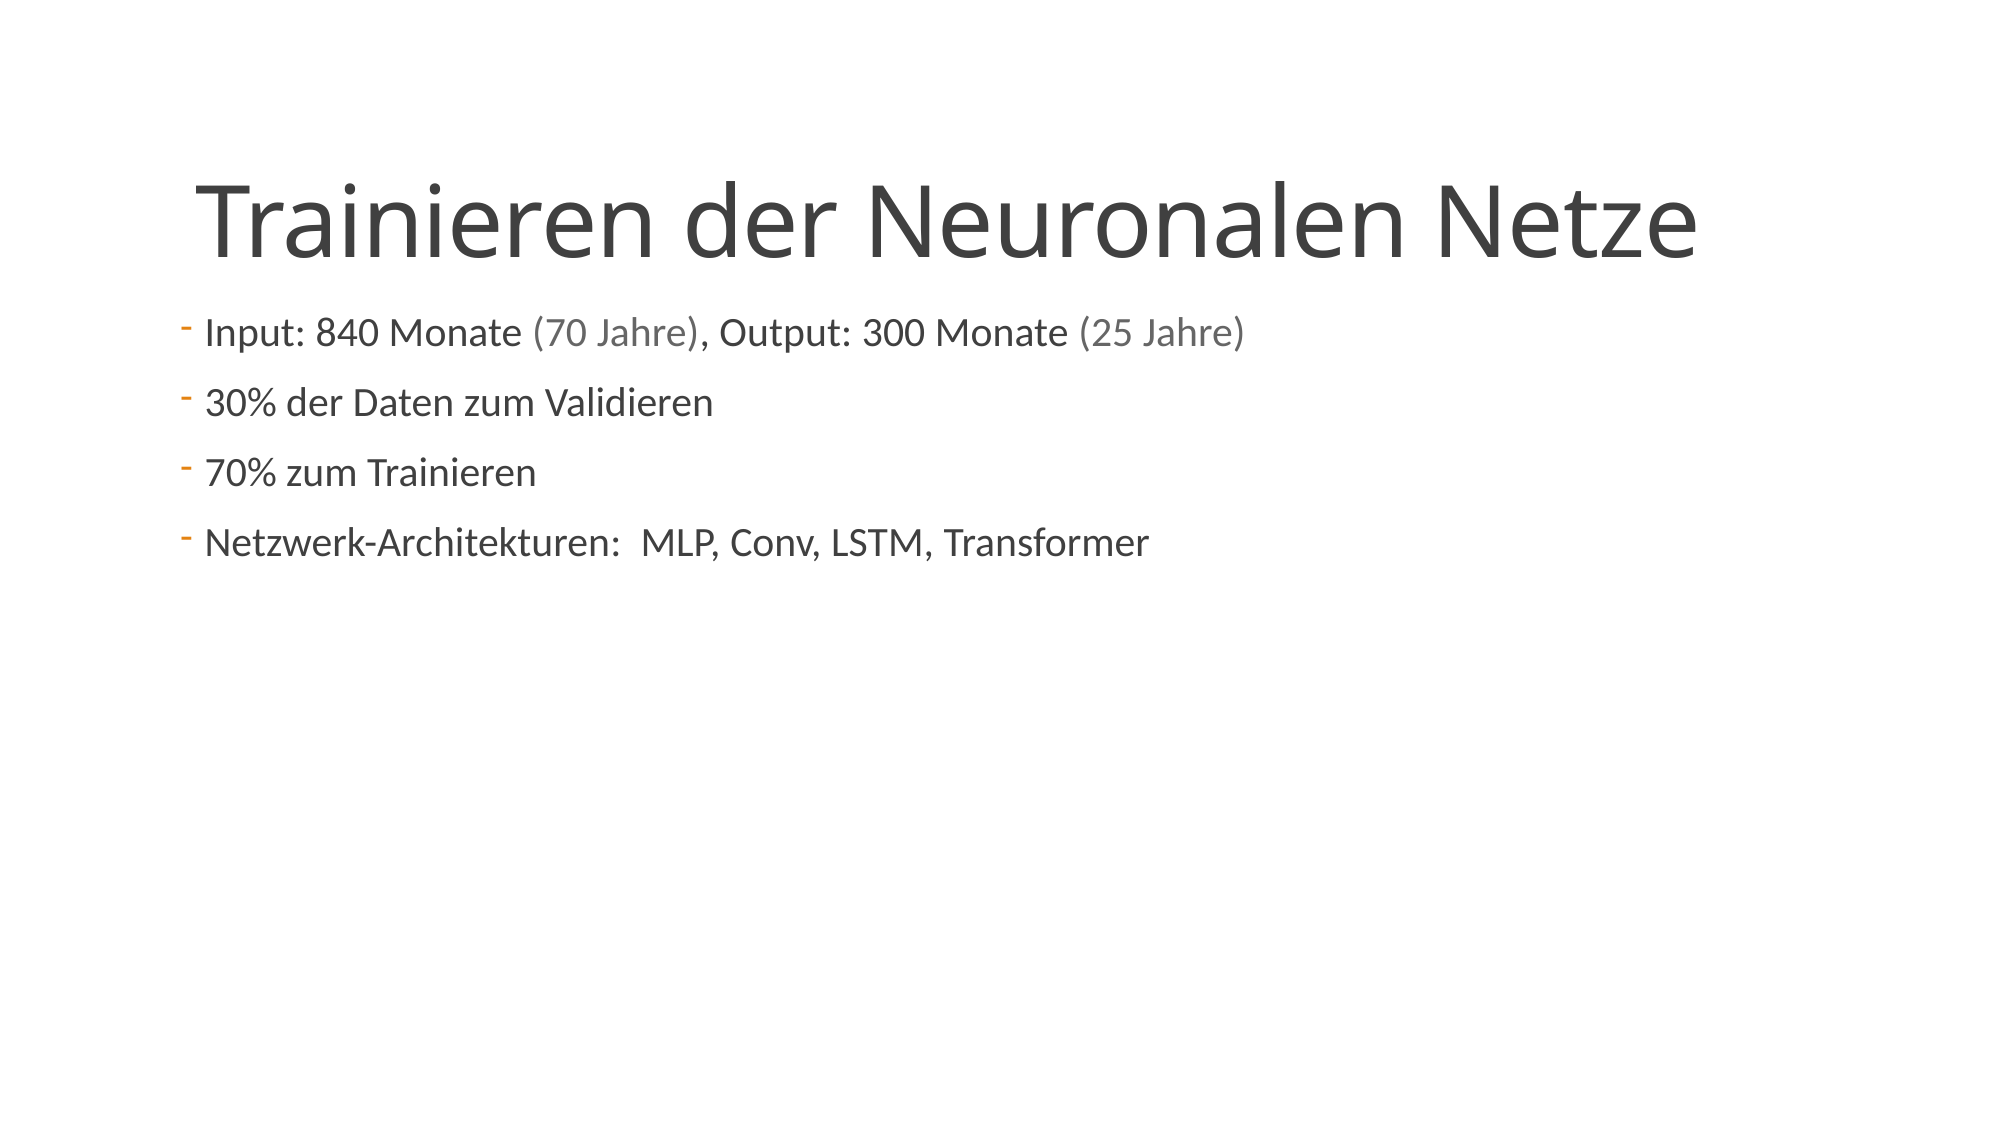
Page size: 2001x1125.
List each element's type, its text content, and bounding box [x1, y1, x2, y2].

list Input: 840 Monate (70 Jahre), Output: 300 Monate (25 Jahre) 30% der Daten zum Validieren 70% zum Trainieren Netzwerk-Architekturen: MLP, Conv, LSTM, Transformer [180, 302, 1831, 963]
title Trainieren der Neuronalen Netze [180, 47, 1831, 286]
